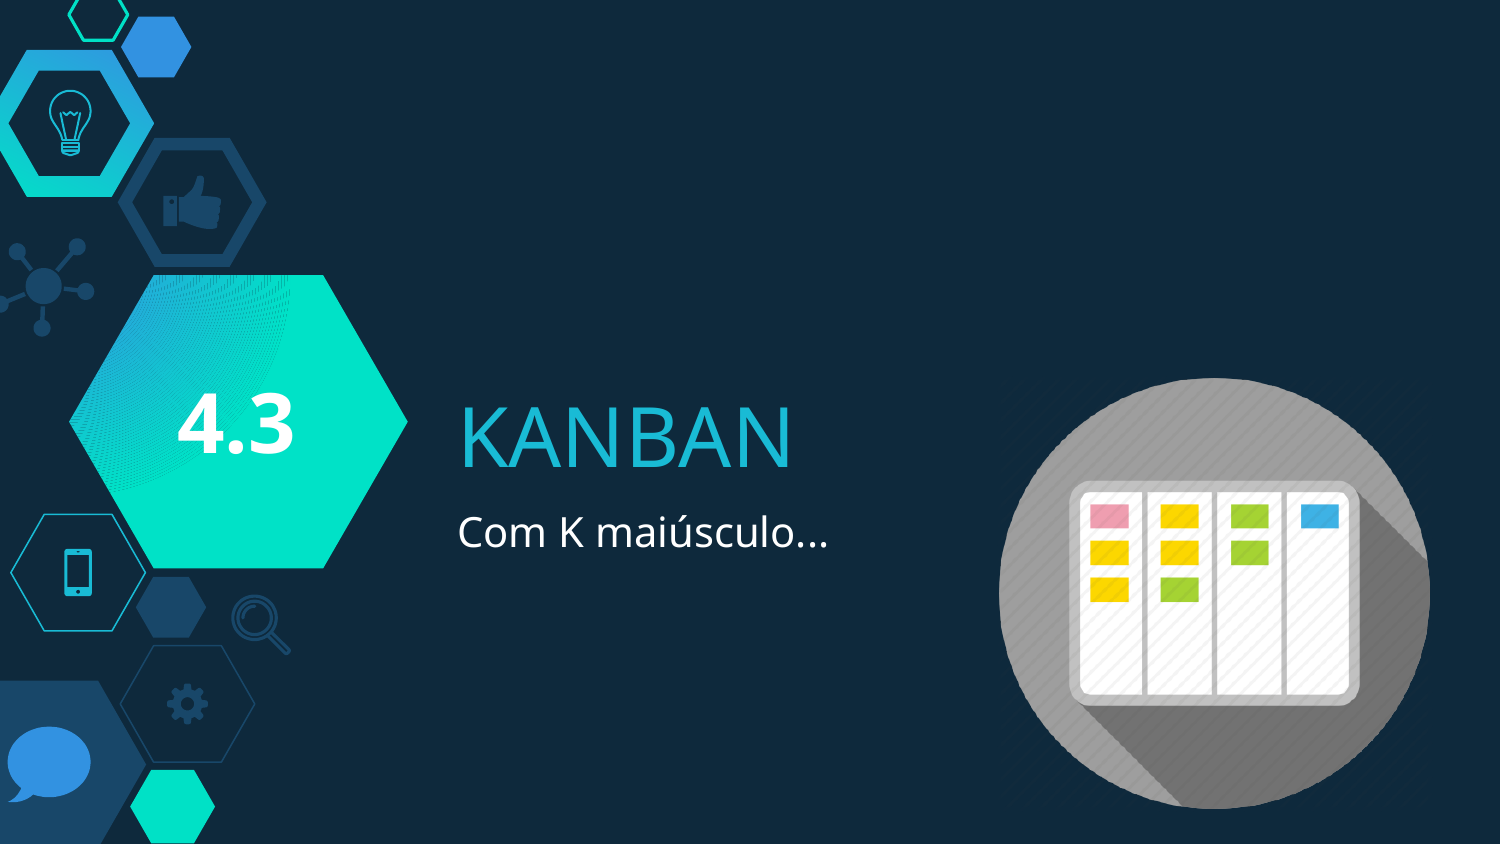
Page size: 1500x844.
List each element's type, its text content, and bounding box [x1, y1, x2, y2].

title KANBAN [442, 345, 821, 498]
picture [995, 374, 1433, 812]
text_box 4.3 [67, 275, 407, 566]
text_box Com K maiúsculo... [442, 498, 828, 565]
